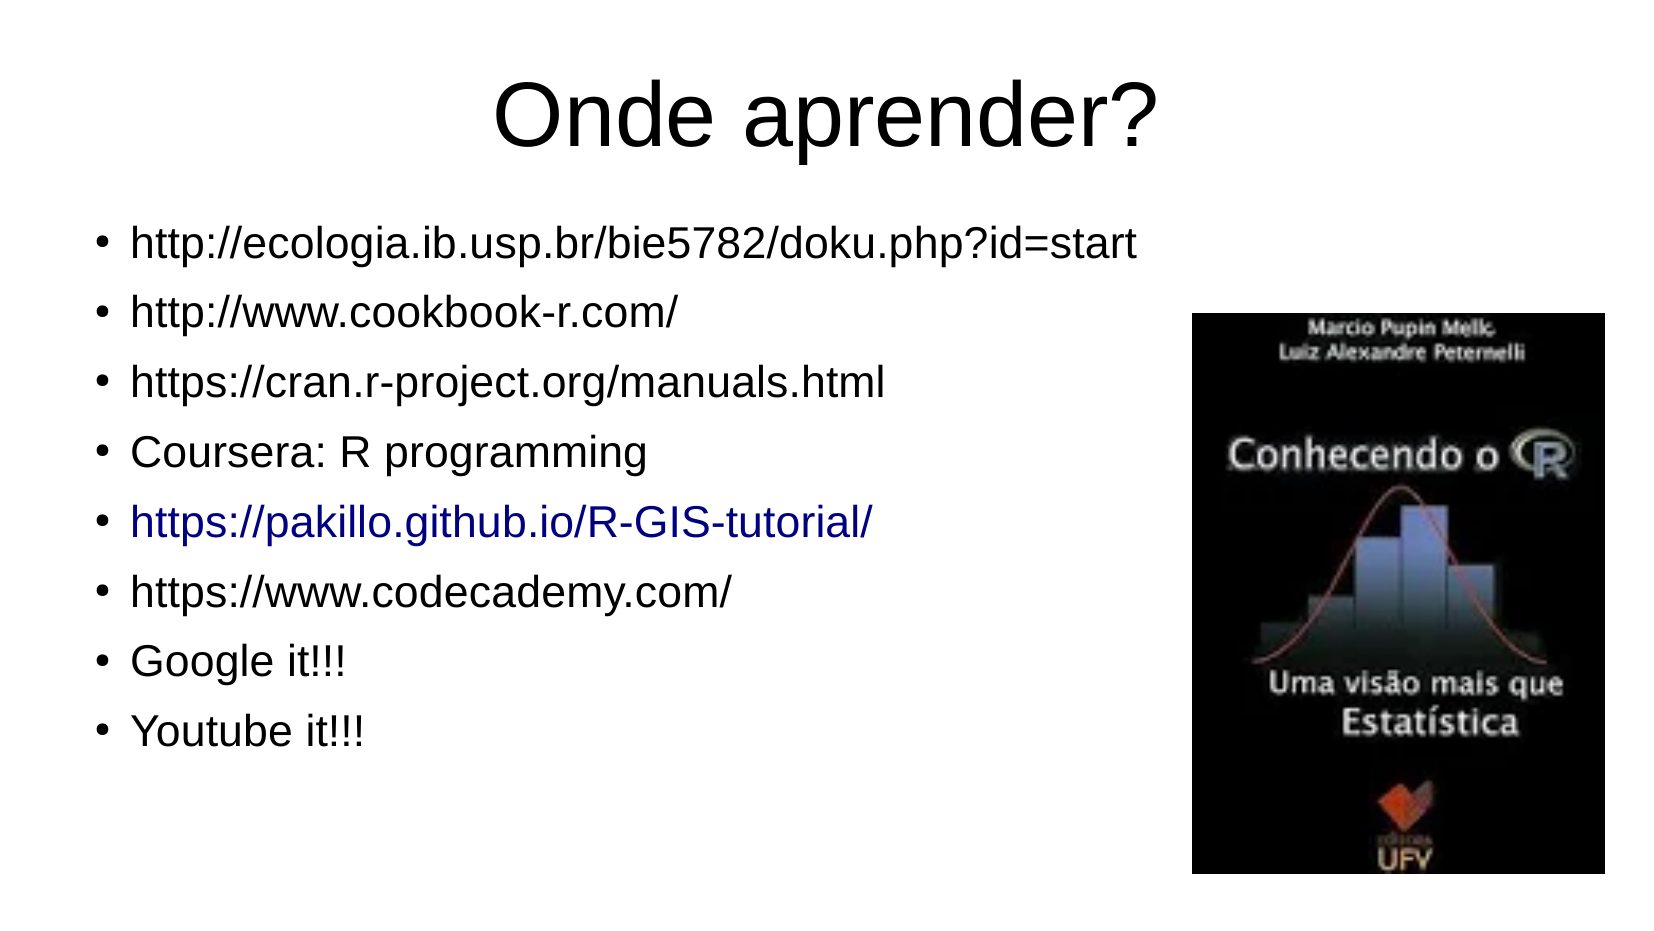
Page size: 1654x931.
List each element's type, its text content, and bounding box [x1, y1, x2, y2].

list http://ecologia.ib.usp.br/bie5782/doku.php?id=start http://www.cookbook-r.com/ https://cran.r-project.org/manuals.html Coursera: R programming https://pakillo.github.io/R-GIS-tutorial/ https://www.codecademy.com/ Google it!!! Youtube it!!! [82, 217, 1571, 758]
picture [1192, 313, 1605, 875]
title Onde aprender? [82, 37, 1571, 193]
